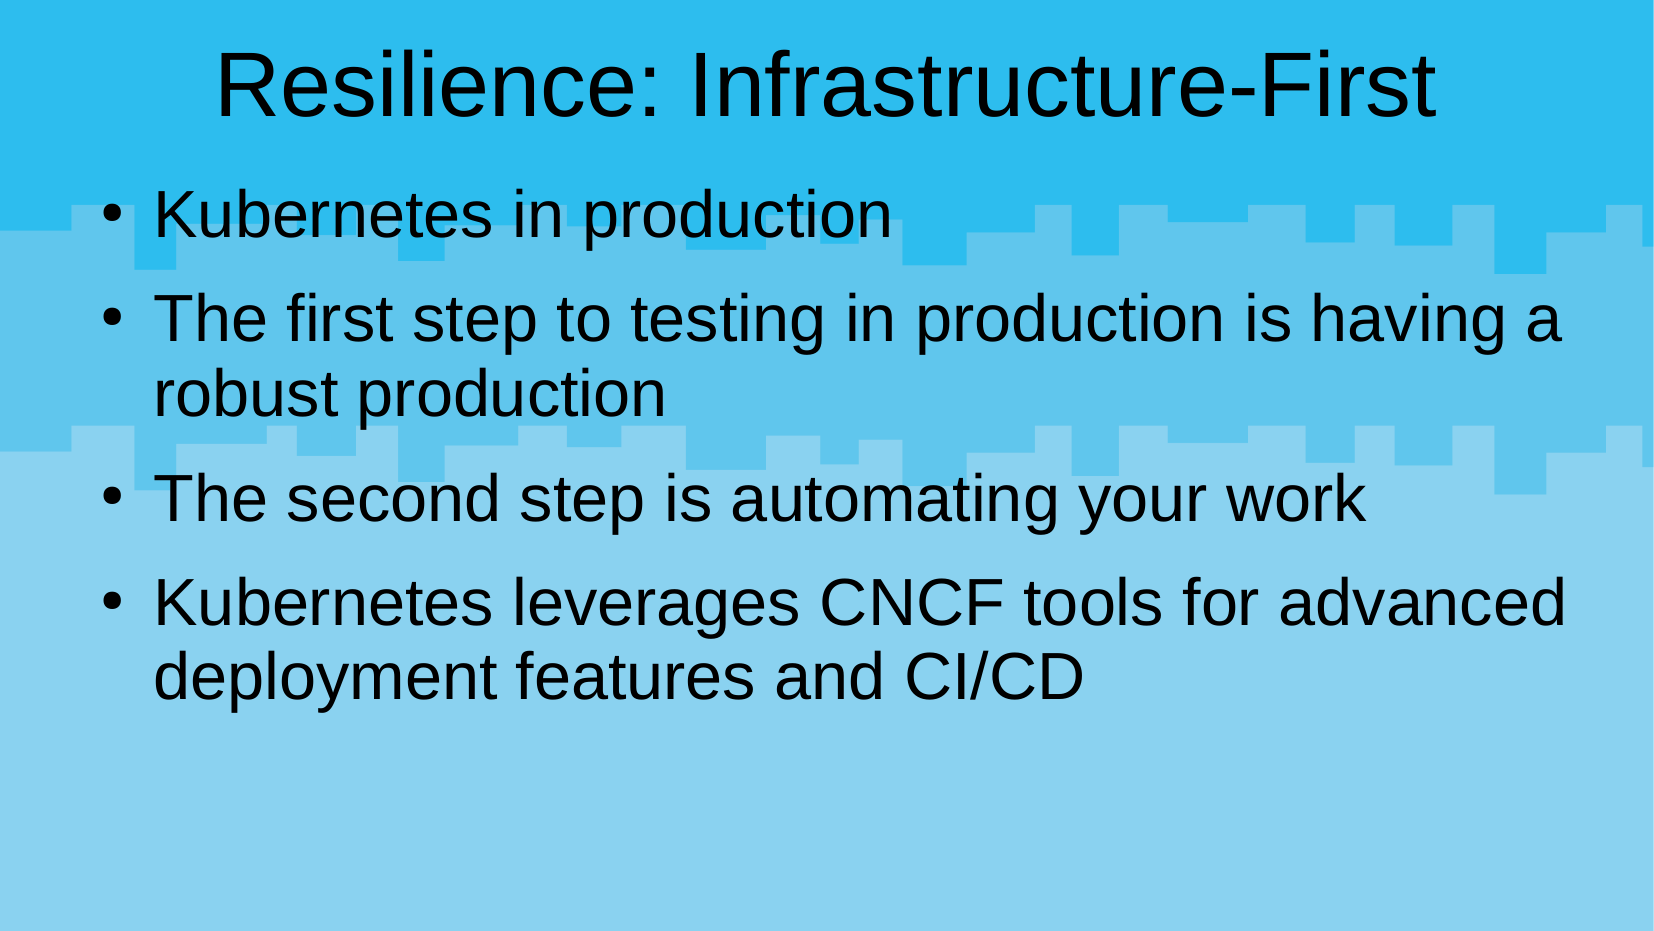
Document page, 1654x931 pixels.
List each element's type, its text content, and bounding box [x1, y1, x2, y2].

list Kubernetes in production The first step to testing in production is having a robust production The second step is automating your work Kubernetes leverages CNCF tools for advanced deployment features and CI/CD [82, 177, 1571, 827]
title Resilience: Infrastructure-First [82, 7, 1571, 163]
picture [0, 0, 1654, 931]
